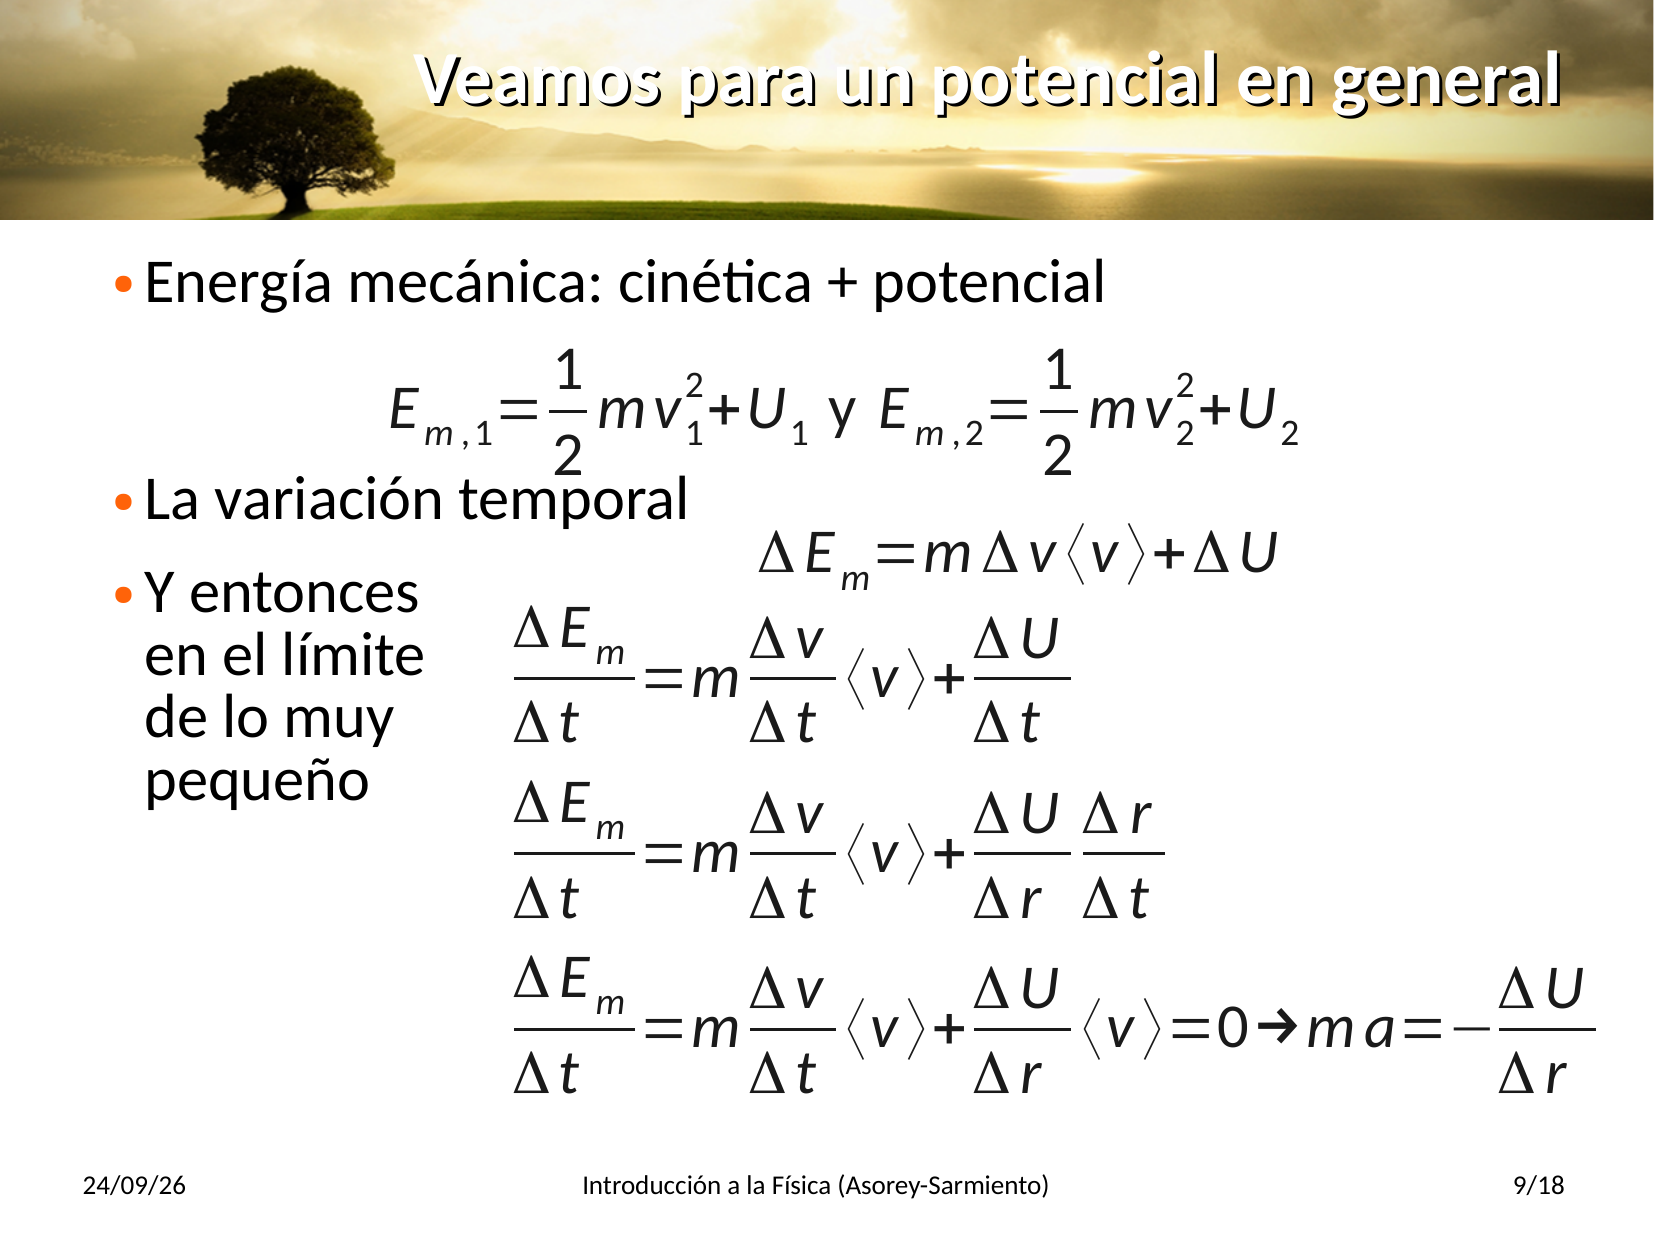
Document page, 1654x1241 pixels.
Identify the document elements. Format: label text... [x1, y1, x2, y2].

picture [0, 0, 1654, 220]
title Veamos para un potencial en general [75, 19, 1564, 151]
list Energía mecánica: cinética + potencial La variación temporal Y entonces en el límite de lo muy pequeño [82, 255, 1571, 1126]
chart [381, 330, 1306, 492]
chart [505, 513, 1606, 1111]
